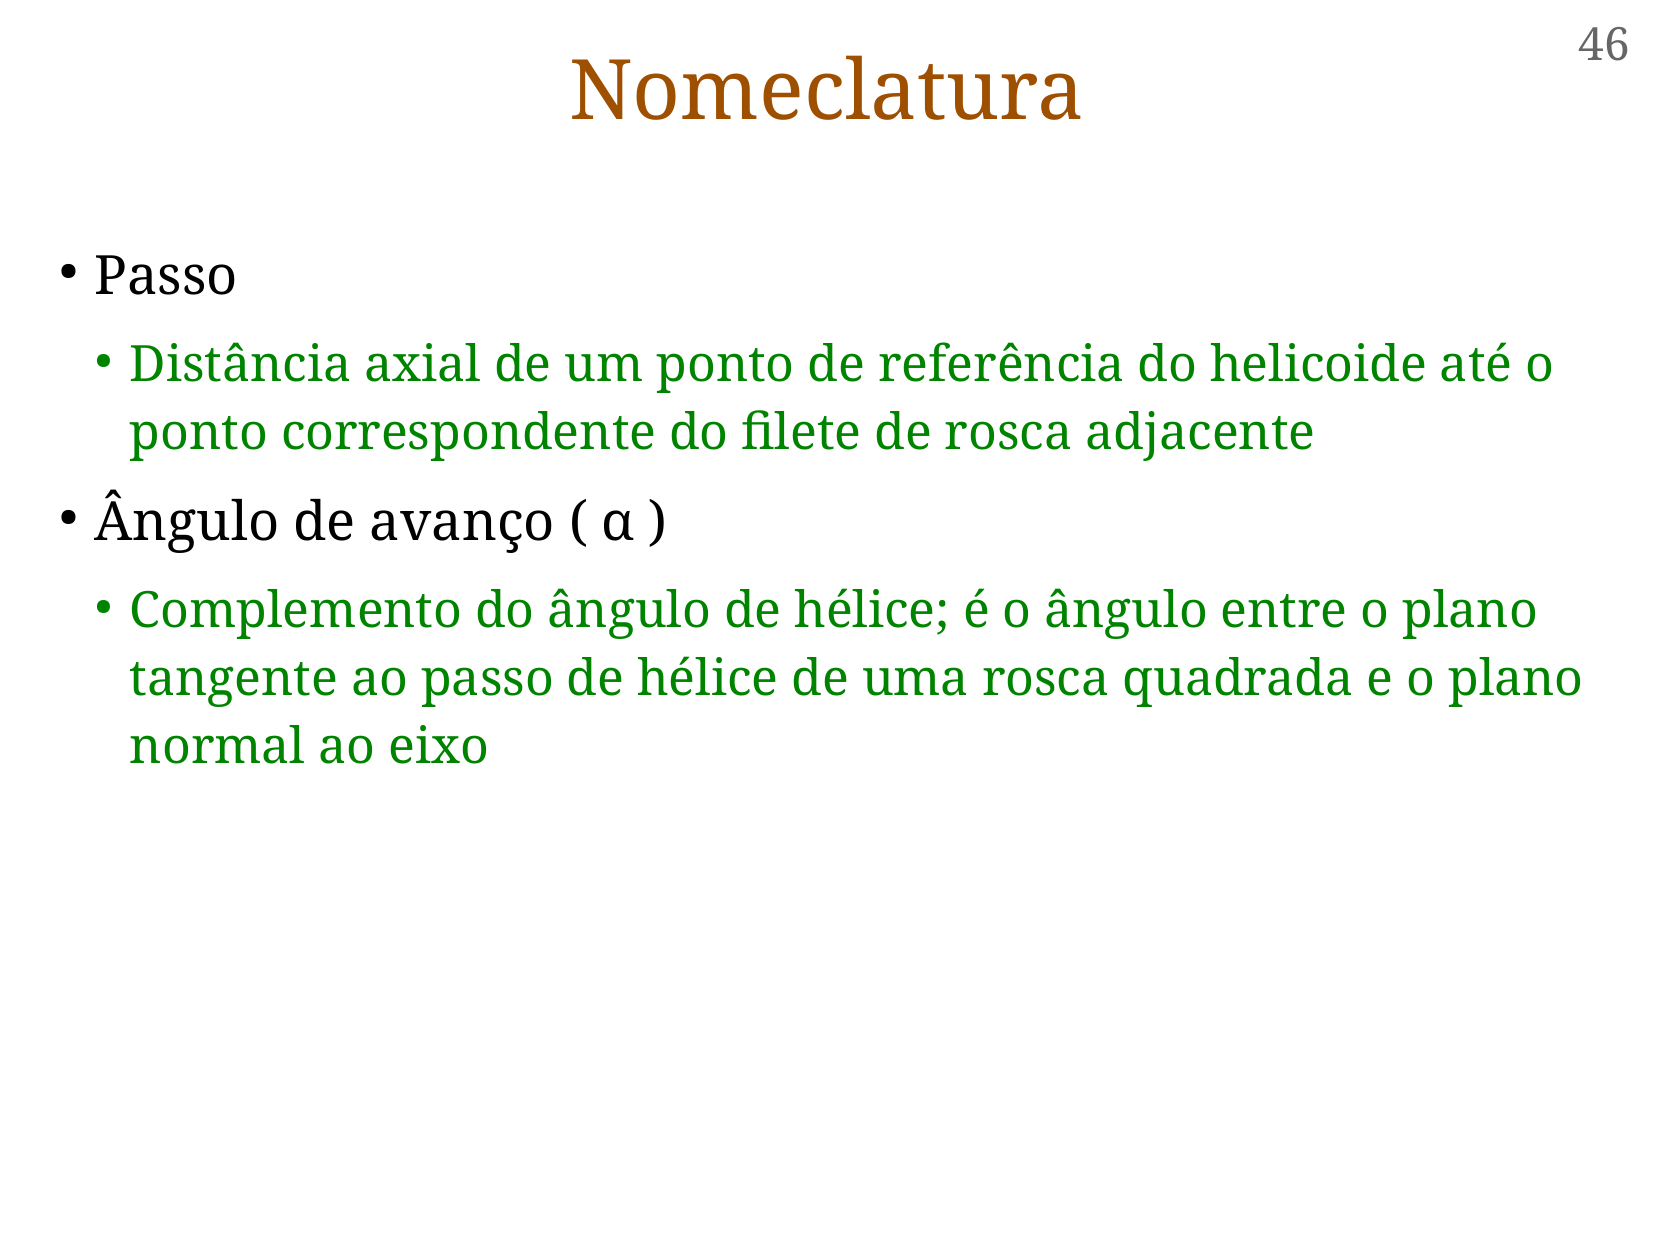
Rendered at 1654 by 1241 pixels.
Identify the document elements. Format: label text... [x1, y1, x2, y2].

list Passo Distância axial de um ponto de referência do helicoide até o ponto correspondente do filete de rosca adjacente Ângulo de avanço ( α ) Complemento do ângulo de hélice; é o ângulo entre o plano tangente ao passo de hélice de uma rosca quadrada e o plano normal ao eixo [59, 236, 1595, 1211]
title Nomeclatura [59, 29, 1595, 148]
